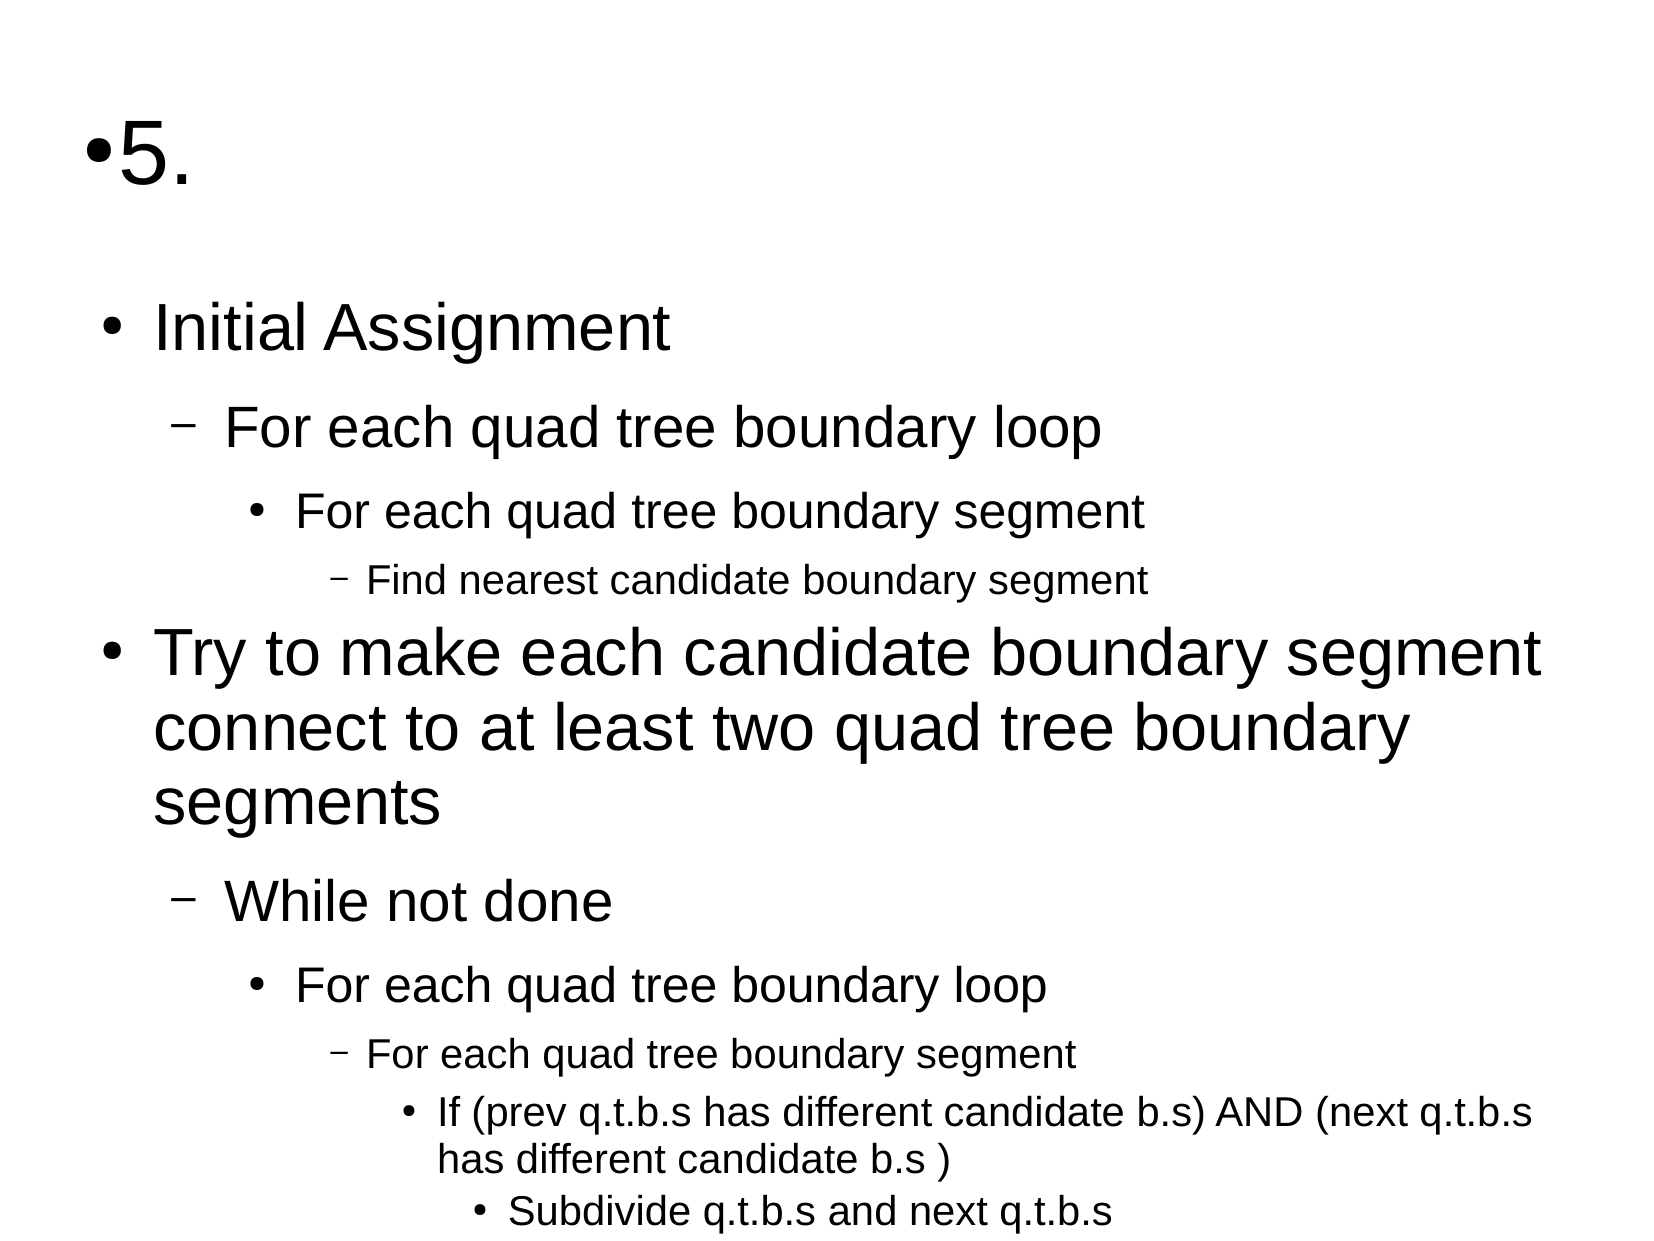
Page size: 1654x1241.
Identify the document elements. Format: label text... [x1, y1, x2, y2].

title 5. [82, 49, 1571, 257]
list Initial Assignment For each quad tree boundary loop For each quad tree boundary segment Find nearest candidate boundary segment Try to make each candidate boundary segment connect to at least two quad tree boundary segments While not done For each quad tree boundary loop For each quad tree boundary segment If (prev q.t.b.s has different candidate b.s) AND (next q.t.b.s has different candidate b.s ) Subdivide q.t.b.s and next q.t.b.s Find nearest candidate boundary segment for each new q.t.b.s [82, 290, 1571, 1241]
